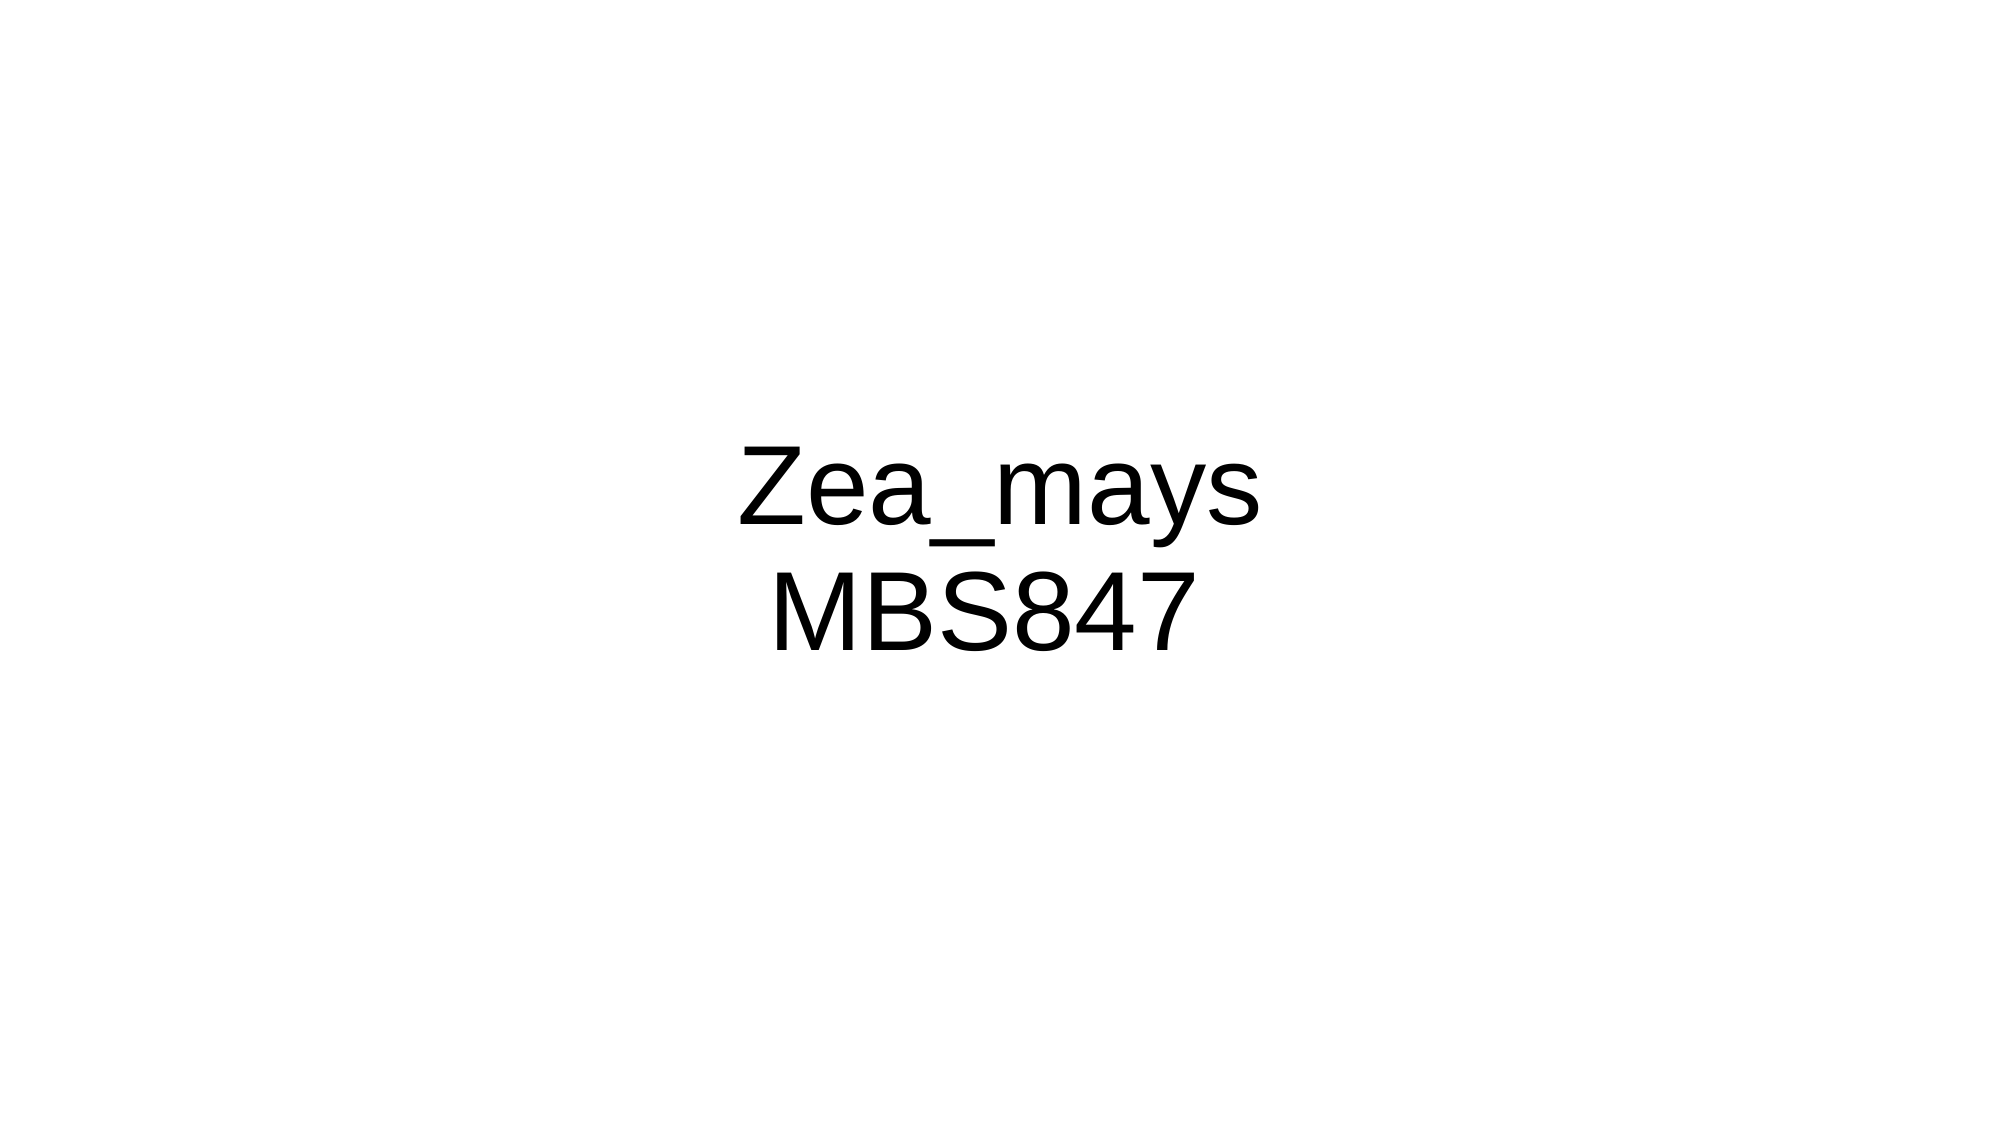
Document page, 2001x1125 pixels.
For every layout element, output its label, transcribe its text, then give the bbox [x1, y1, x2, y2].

title Zea_mays MBS847 [100, 297, 1900, 800]
